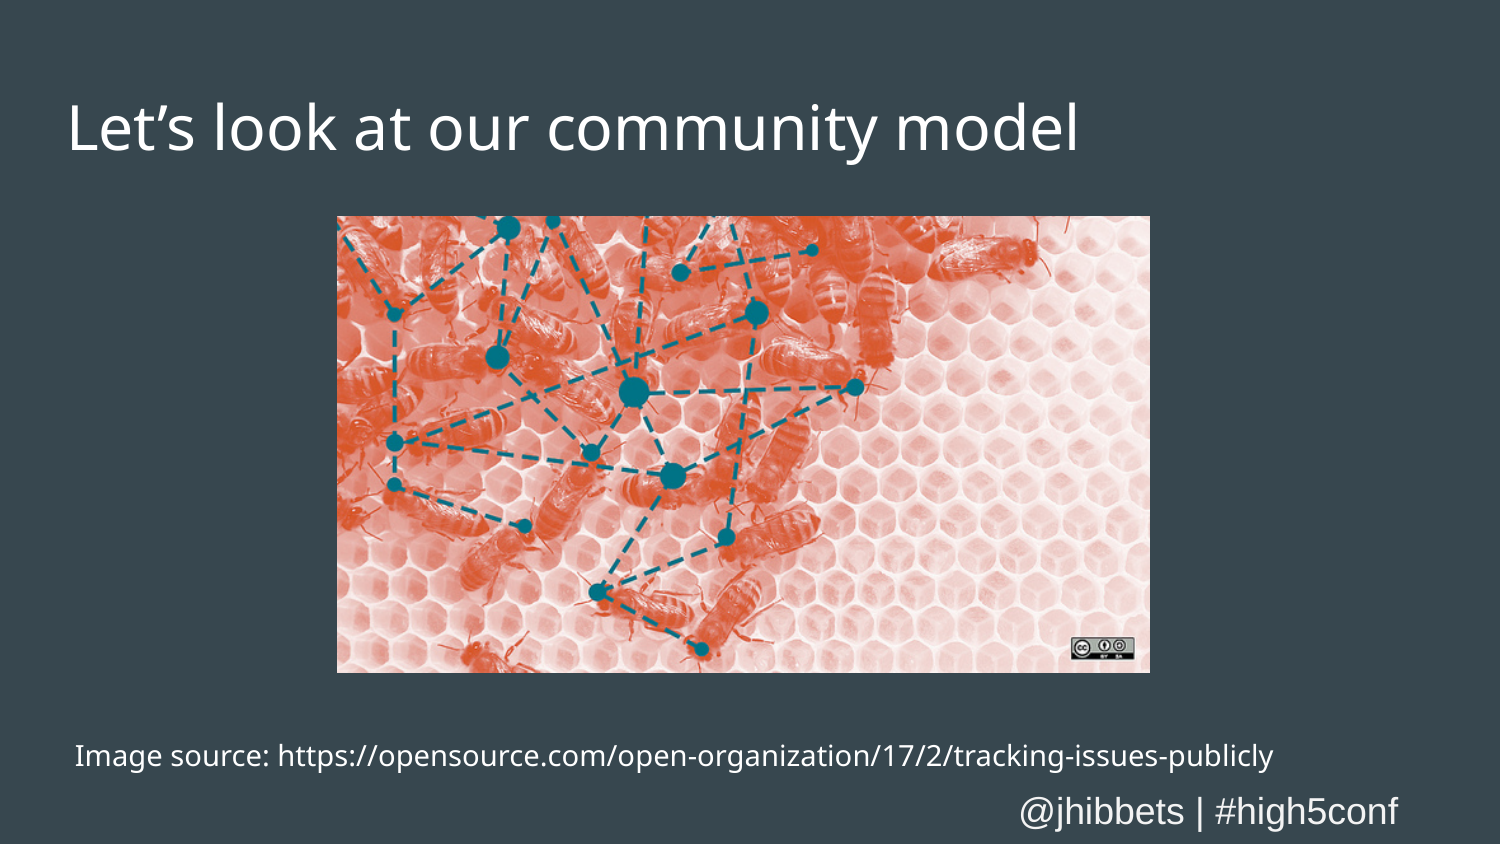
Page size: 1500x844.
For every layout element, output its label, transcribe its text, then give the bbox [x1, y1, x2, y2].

picture [337, 216, 1150, 673]
title Let’s look at our community model [51, 72, 1449, 167]
text_box Image source: https://opensource.com/open-organization/17/2/tracking-issues-publicly [59, 722, 1360, 769]
